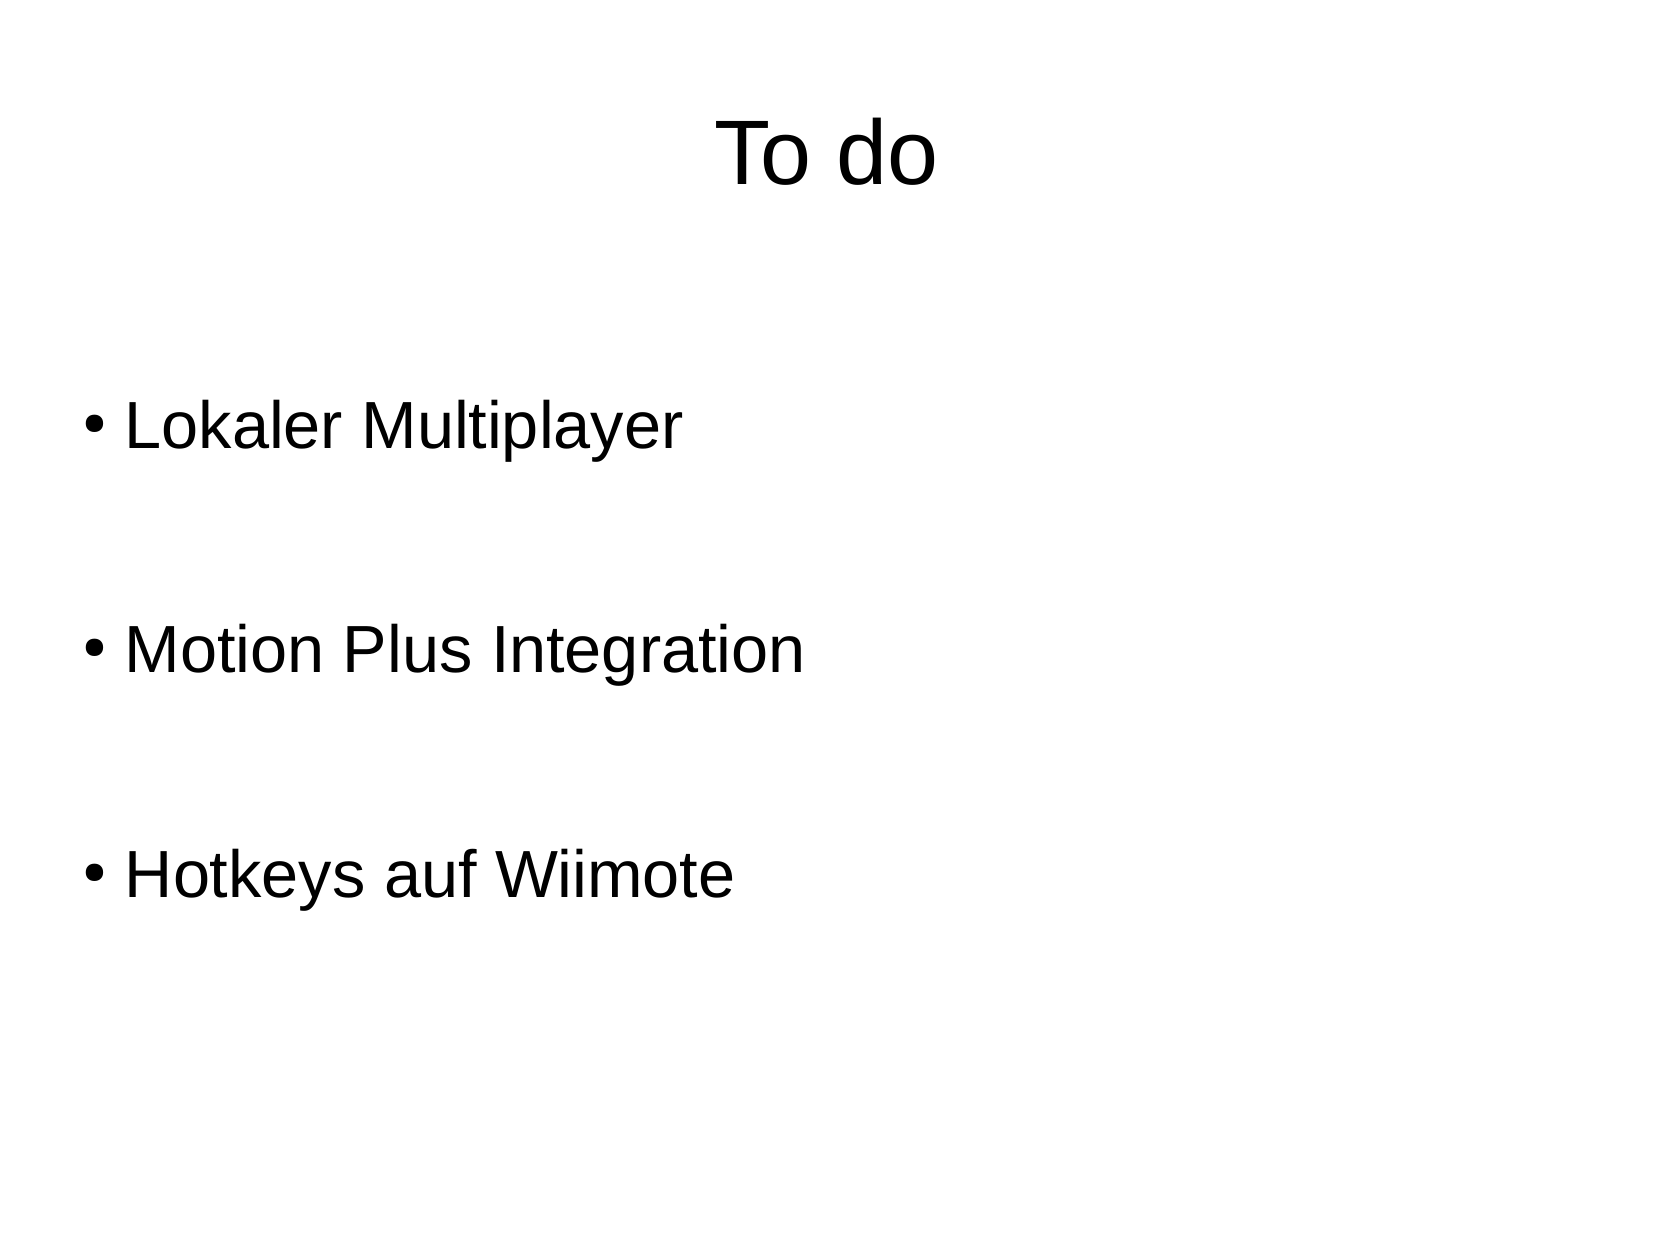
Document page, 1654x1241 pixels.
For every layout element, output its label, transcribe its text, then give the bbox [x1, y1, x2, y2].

title To do [82, 49, 1571, 257]
subtitle Lokaler Multiplayer Motion Plus Integration Hotkeys auf Wiimote [82, 290, 1571, 1010]
